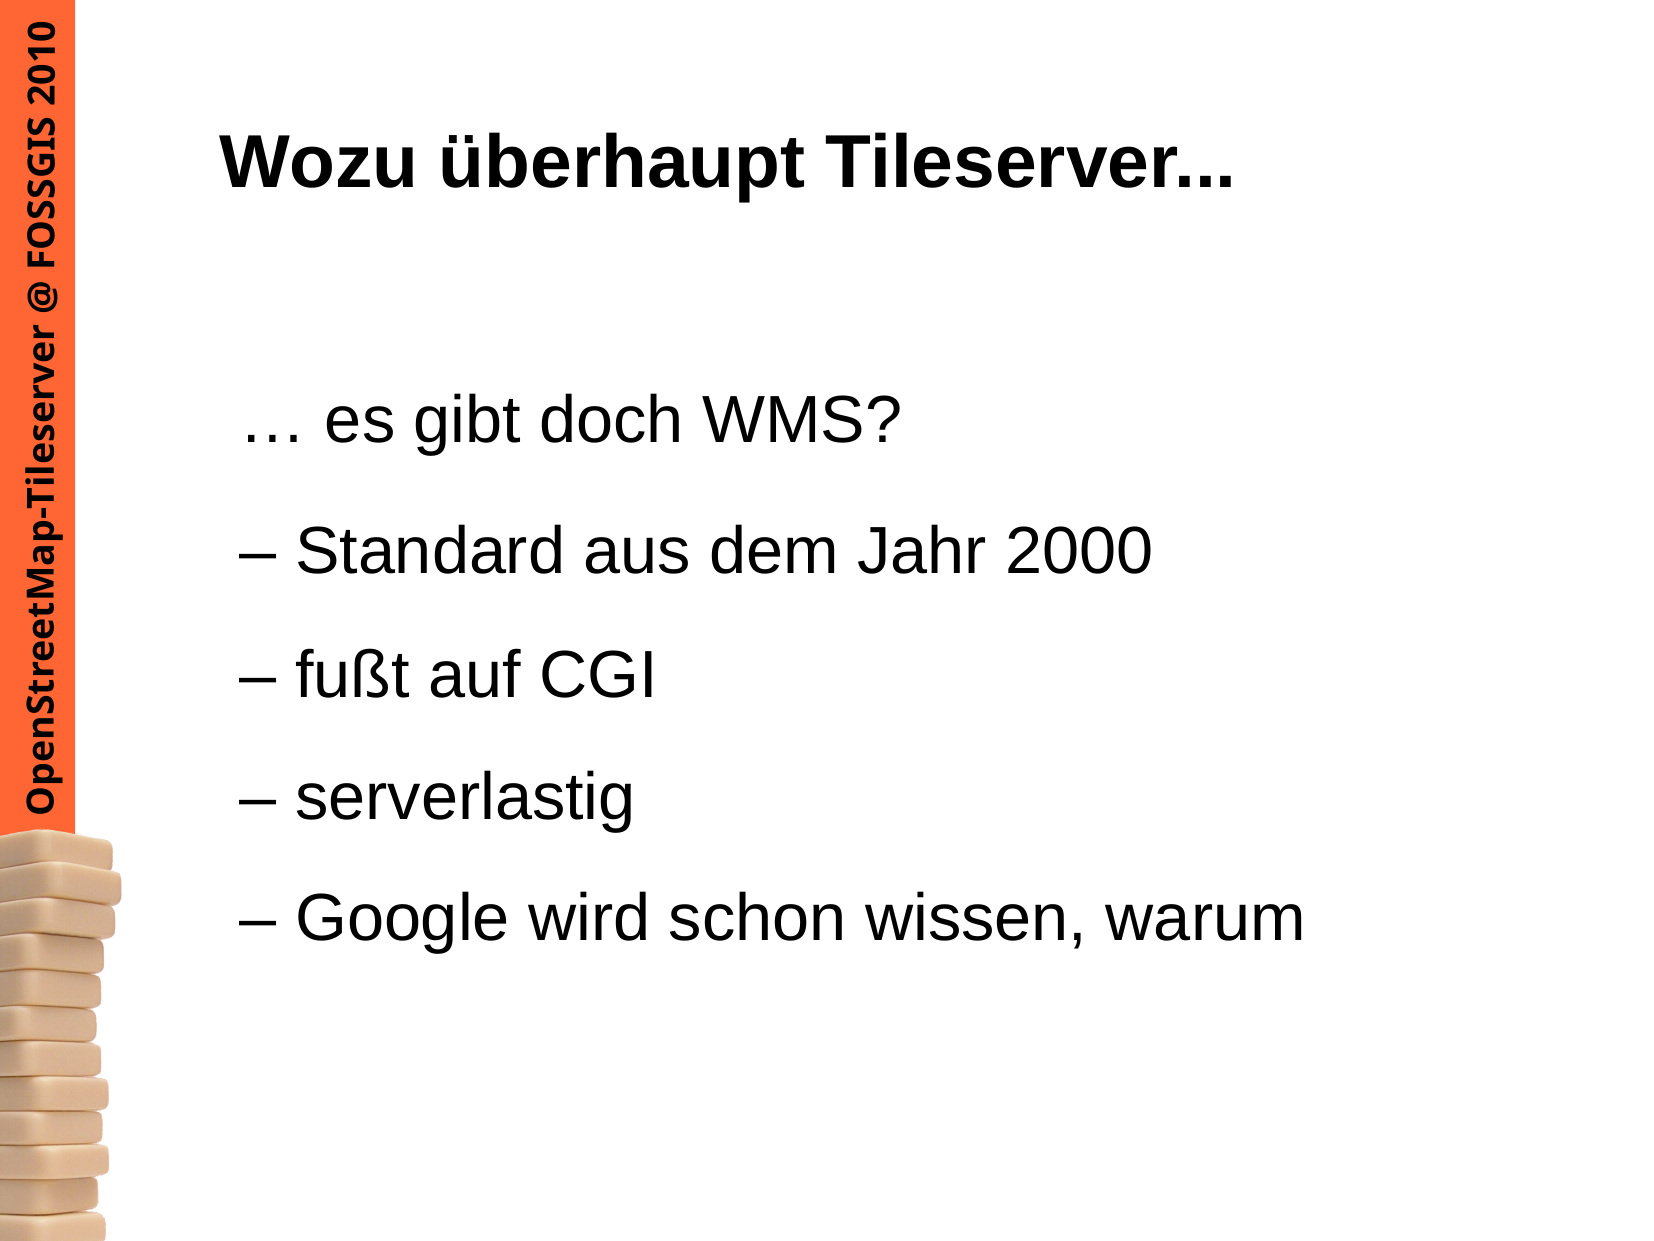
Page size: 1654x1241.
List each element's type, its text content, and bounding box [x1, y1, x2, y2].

text_box Wozu überhaupt Tileserver... [205, 112, 1501, 212]
text_box – fußt auf CGI [225, 629, 1313, 720]
text_box – serverlastig [225, 751, 1313, 842]
text_box – Google wird schon wissen, warum [225, 872, 1458, 963]
text_box … es gibt doch WMS? [225, 375, 1313, 465]
text_box – Standard aus dem Jahr 2000 [225, 505, 1463, 595]
picture [0, 816, 133, 1241]
